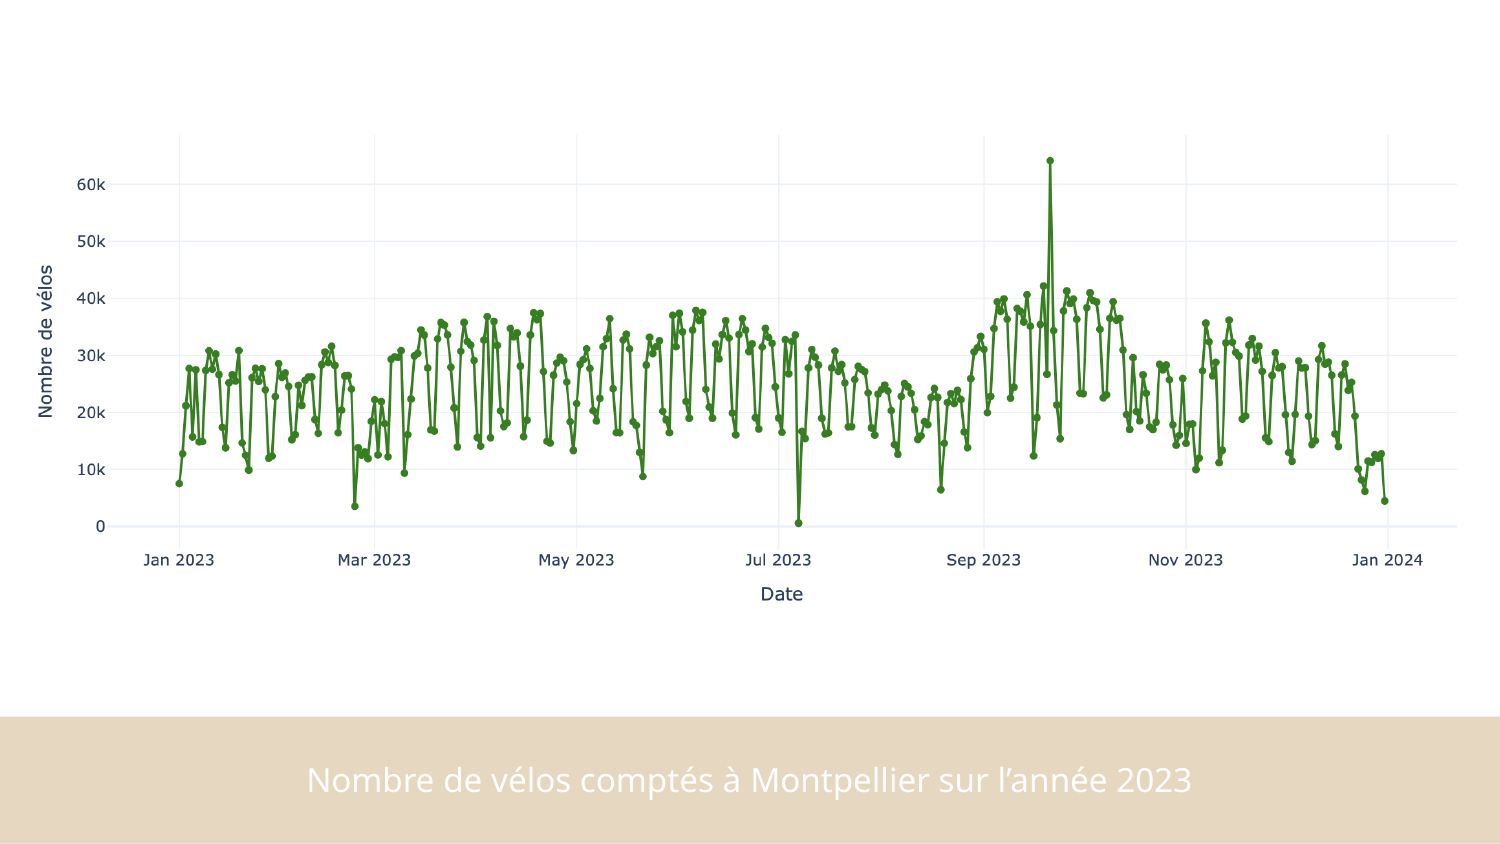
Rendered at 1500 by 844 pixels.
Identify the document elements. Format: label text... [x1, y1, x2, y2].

picture [29, 118, 1471, 613]
list Nombre de vélos comptés à Montpellier sur l’année 2023 [95, 741, 1405, 818]
